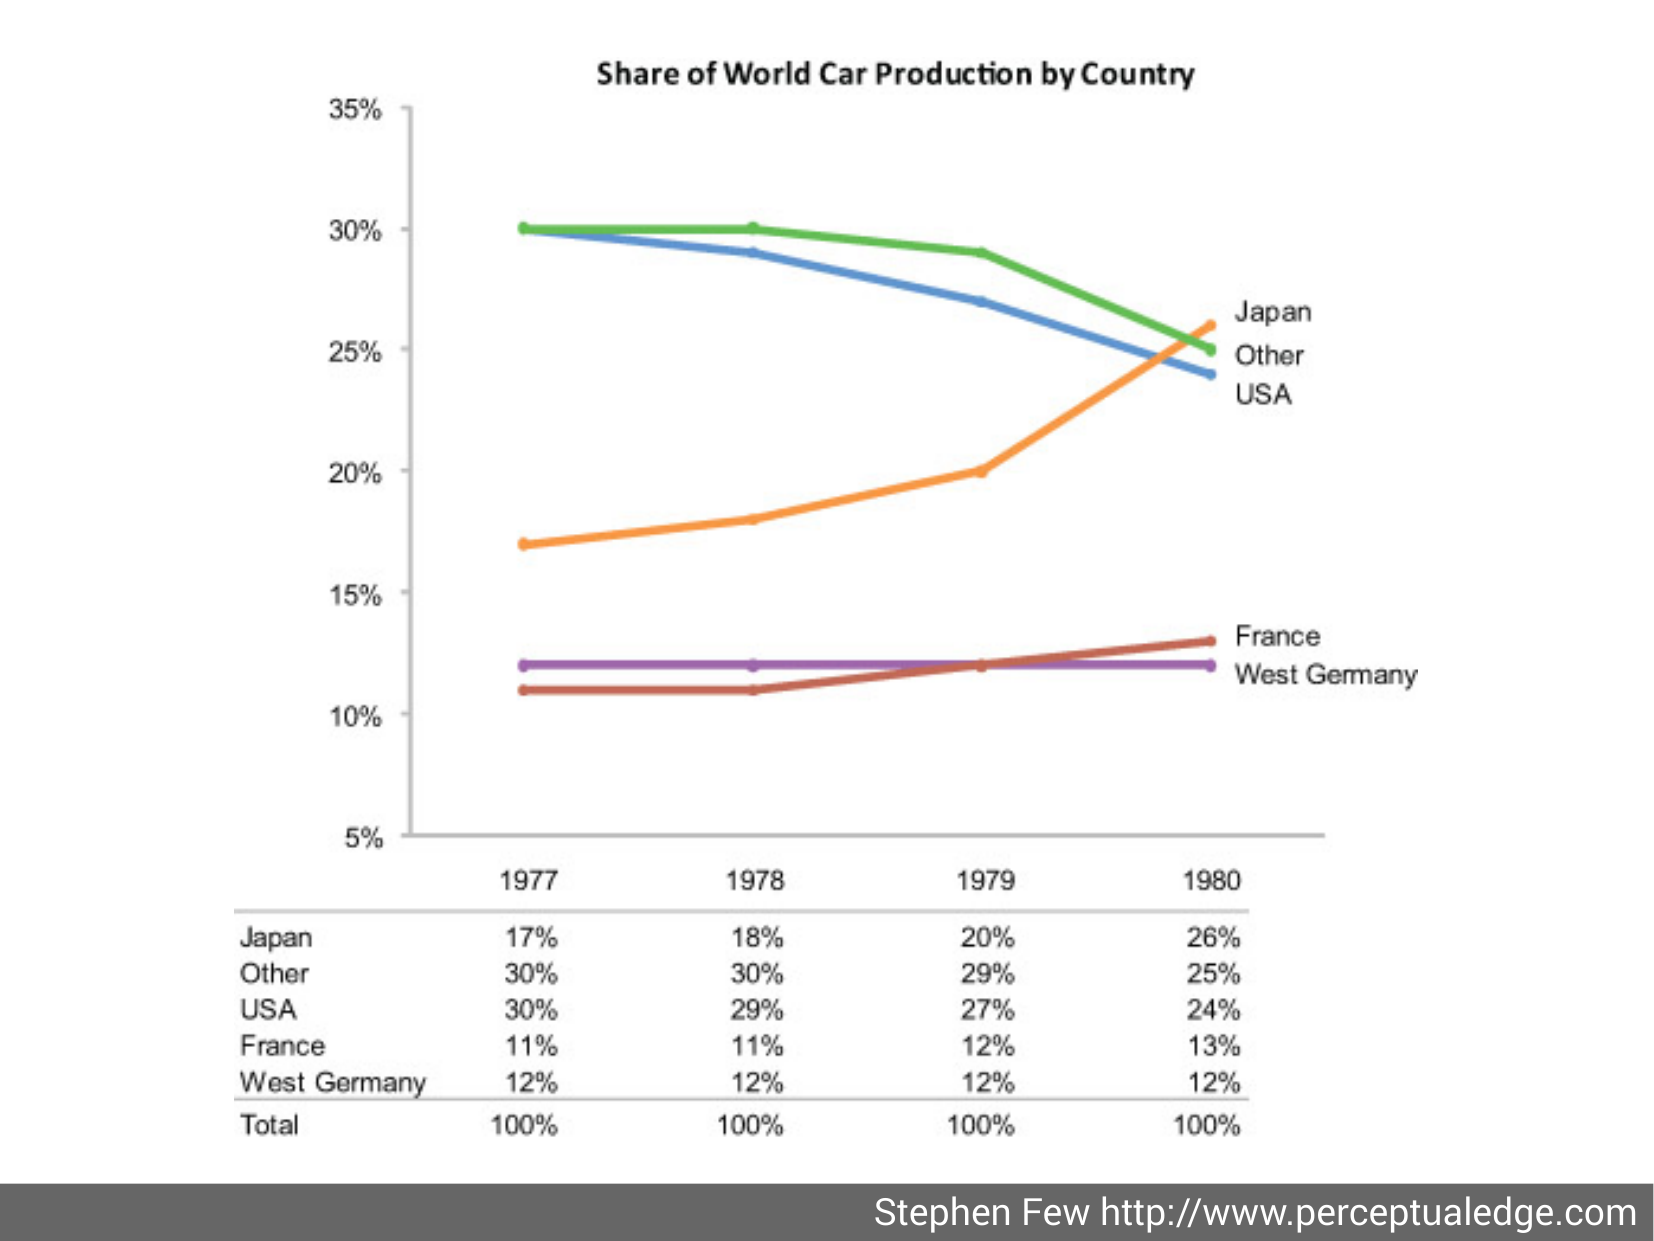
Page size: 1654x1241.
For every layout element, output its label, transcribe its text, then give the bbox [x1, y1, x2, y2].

text_box Stephen Few http://www.perceptualedge.com [0, 1183, 1654, 1241]
picture [234, 57, 1418, 1144]
